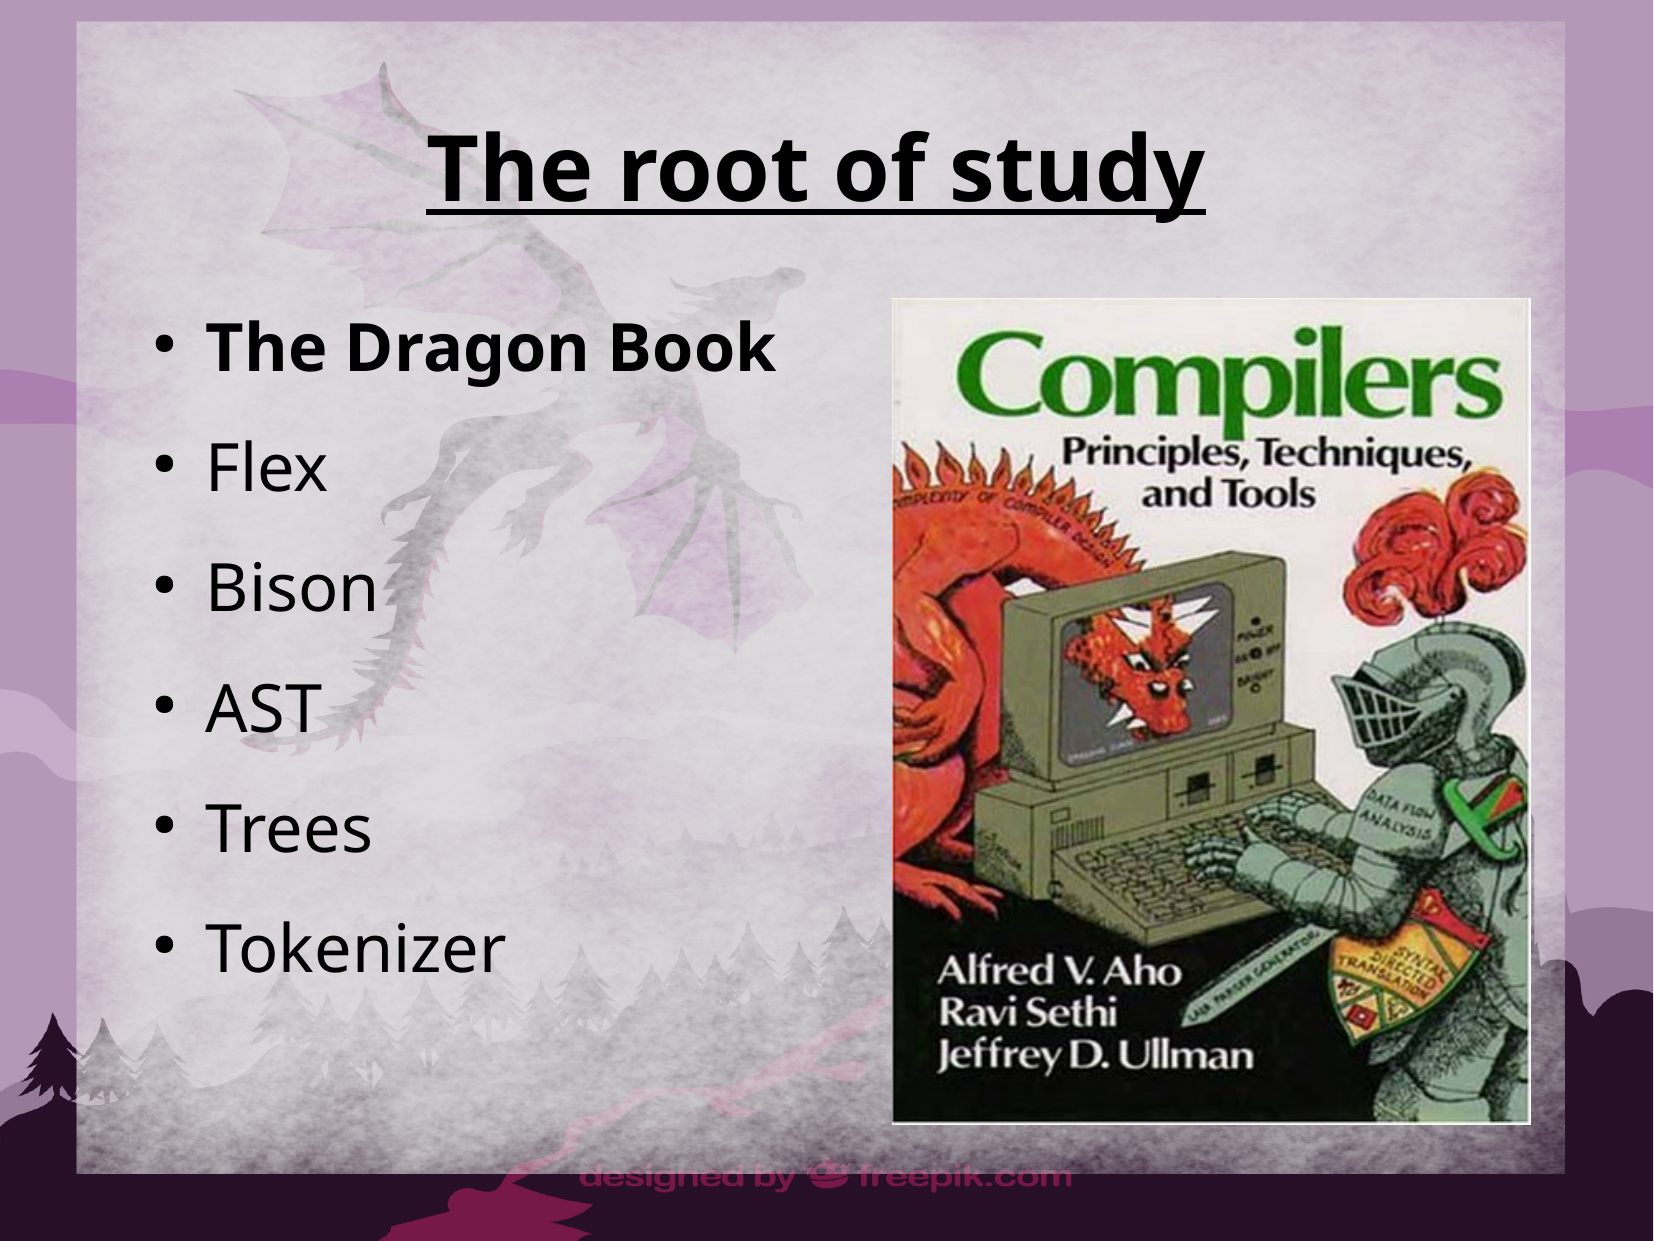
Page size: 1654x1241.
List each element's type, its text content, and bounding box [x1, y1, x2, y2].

title The root of study [72, 62, 1561, 271]
list The Dragon Book Flex Bison AST Trees Tokenizer [135, 300, 1623, 1020]
picture [0, 0, 1654, 1241]
